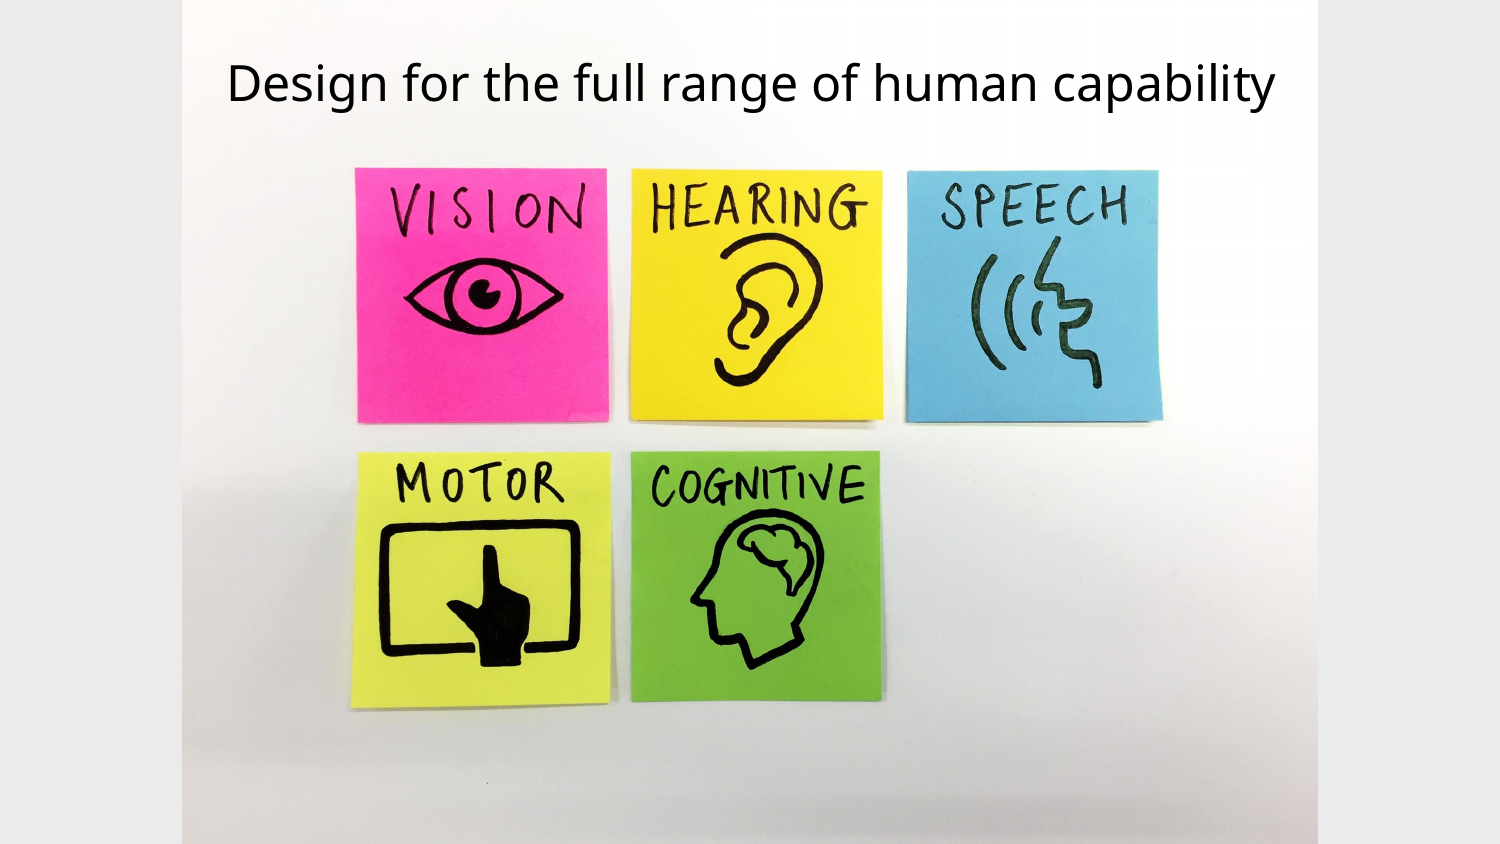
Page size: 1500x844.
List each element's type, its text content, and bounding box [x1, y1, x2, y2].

picture [182, 164, 1318, 844]
text_box Design for the full range of human capability [87, 0, 1416, 164]
